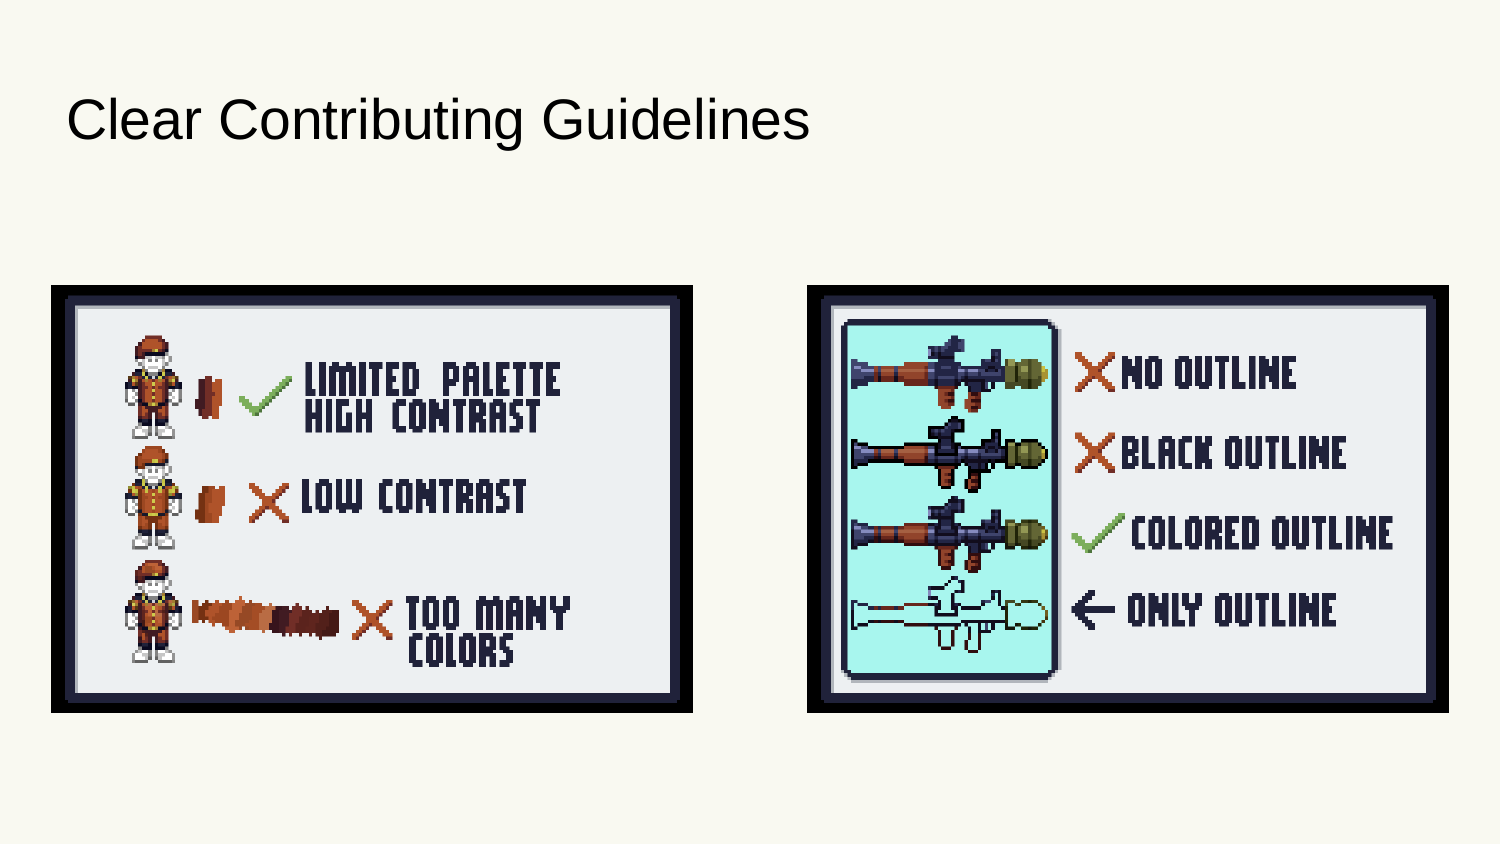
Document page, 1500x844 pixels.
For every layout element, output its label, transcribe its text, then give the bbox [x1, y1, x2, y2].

picture [51, 285, 693, 713]
picture [807, 285, 1449, 713]
title Clear Contributing Guidelines [51, 72, 1449, 167]
